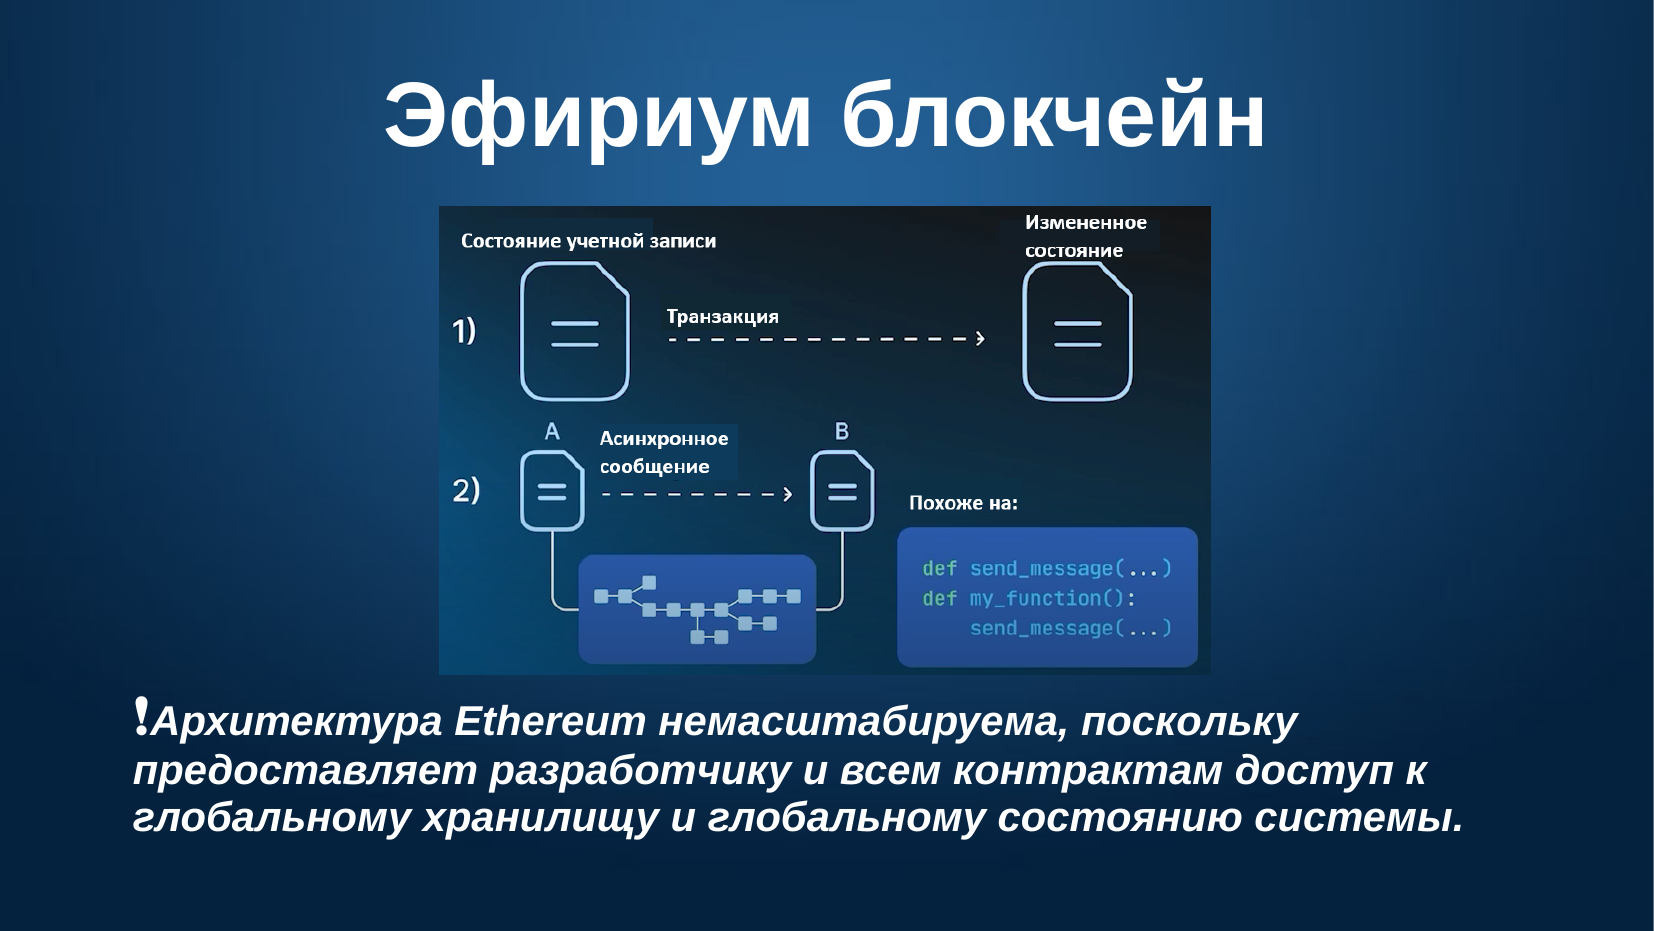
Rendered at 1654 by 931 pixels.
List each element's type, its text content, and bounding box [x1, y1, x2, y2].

picture [0, 0, 1654, 931]
text_box ❗Архитектура Ethereum немасштабируема, поскольку предоставляет разработчику и всем контрактам доступ к глобальному хранилищу и глобальному состоянию системы. [118, 679, 1595, 931]
title Эфириум блокчейн [82, 37, 1571, 193]
